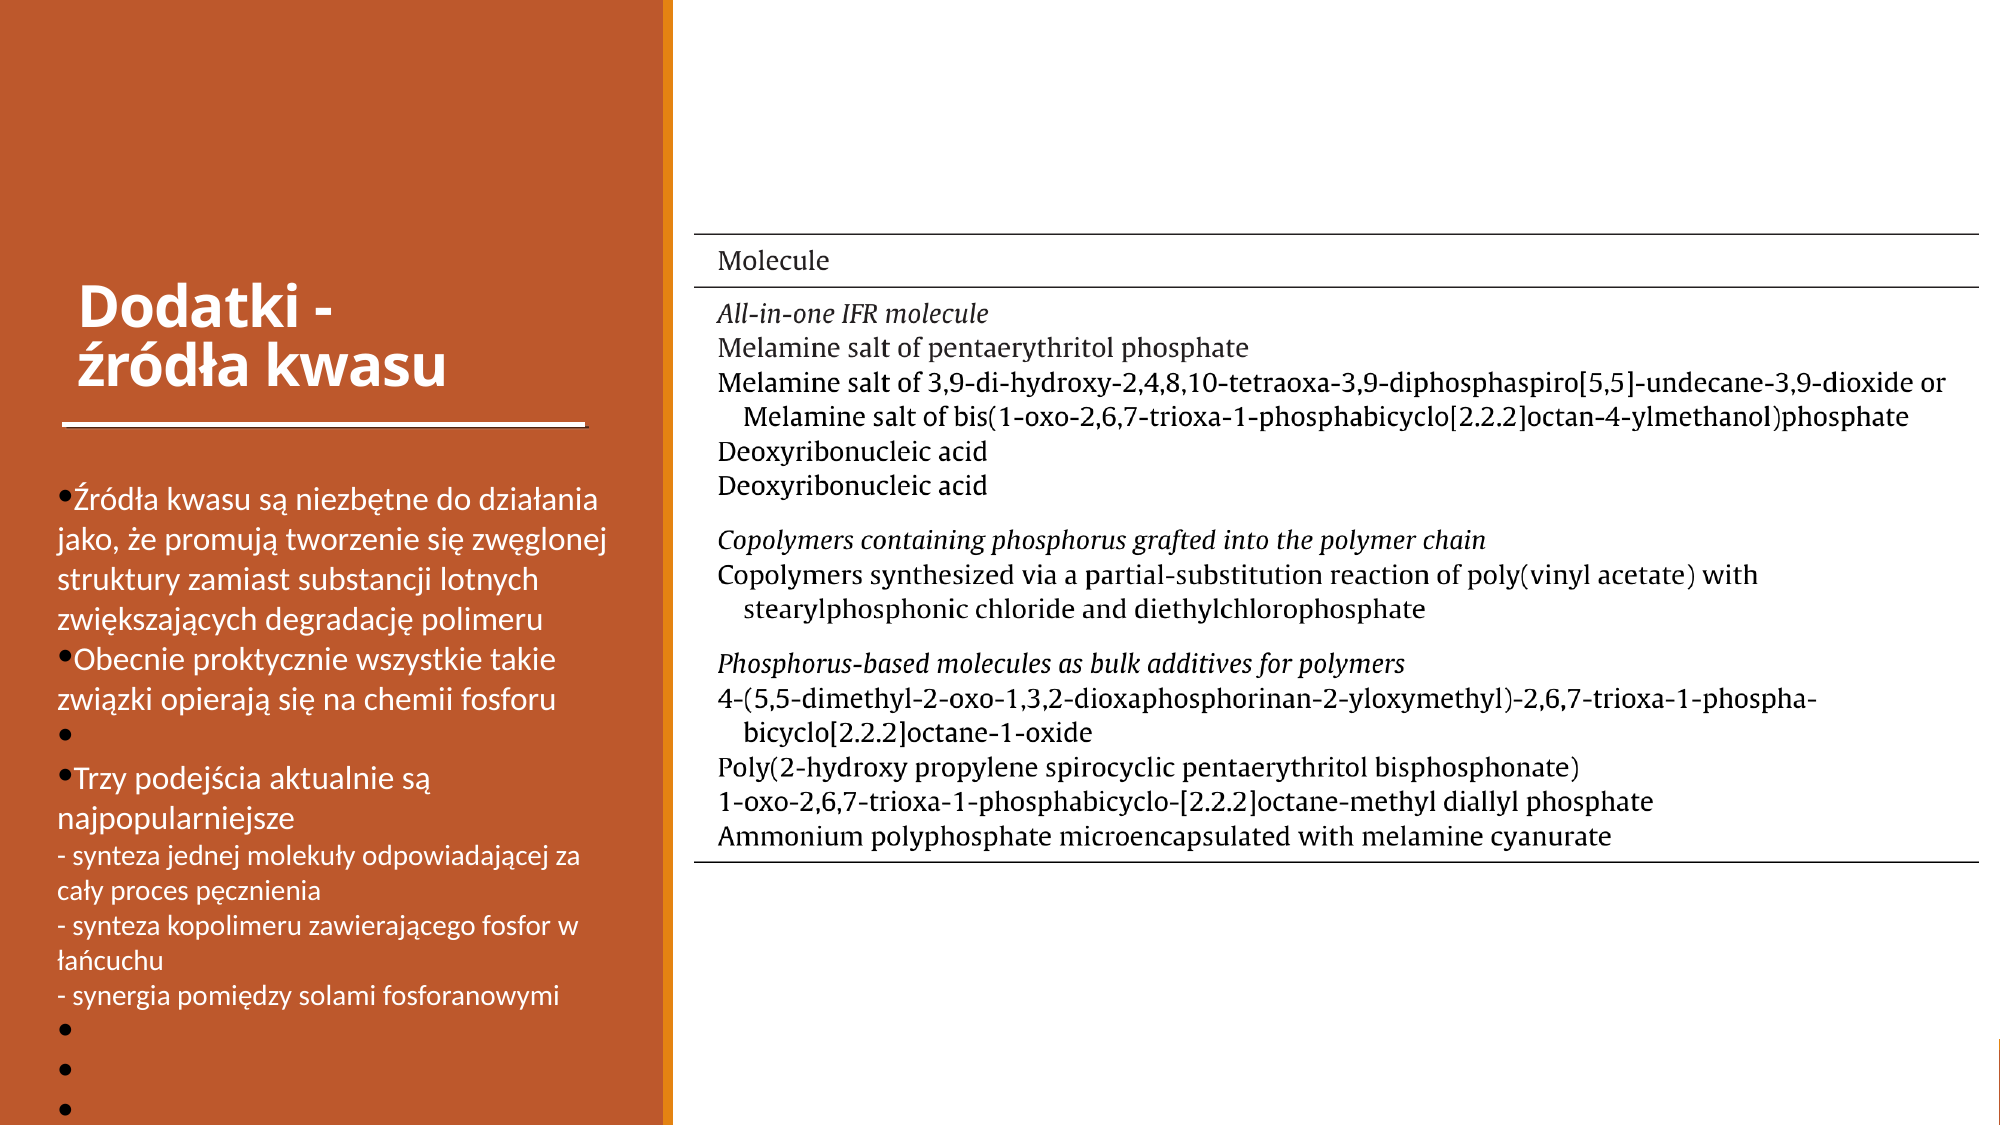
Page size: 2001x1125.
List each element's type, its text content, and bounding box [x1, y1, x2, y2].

title Dodatki - źródła kwasu [62, 60, 624, 406]
text_box Źródła kwasu są niezbętne do działania jako, że promują tworzenie się zwęglonej struktury zamiast substancji lotnych zwiększających degradację polimeru Obecnie proktycznie wszystkie takie związki opierają się na chemii fosforu Trzy podejścia aktualnie są najpopularniejsze - synteza jednej molekuły odpowiadającej za cały proces pęcznienia - synteza kopolimeru zawierającego fosfor w łańcuchu - synergia pomiędzy solami fosforanowymi [42, 469, 624, 1125]
picture [679, 221, 1979, 906]
text_box [0, 0, 2000, 1125]
